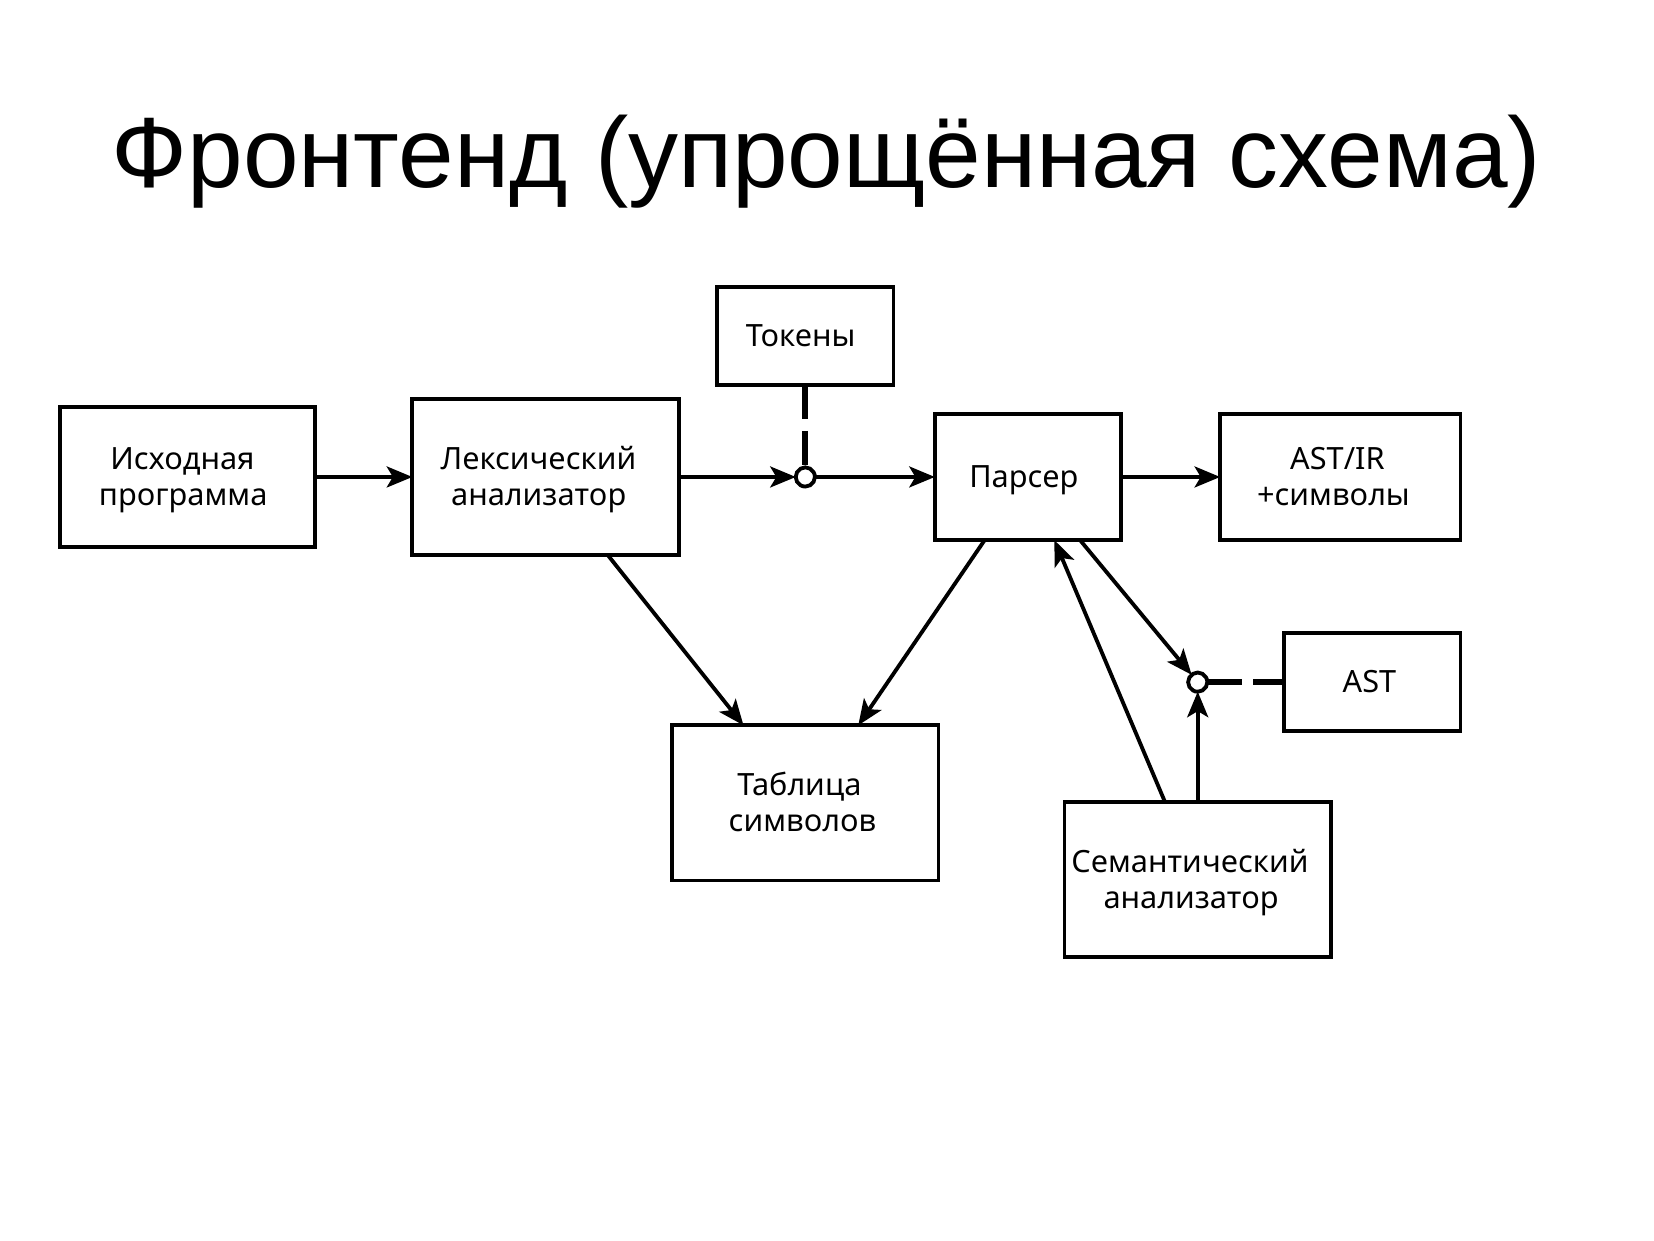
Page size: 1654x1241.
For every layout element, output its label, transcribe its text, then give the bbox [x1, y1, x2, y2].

picture [30, 256, 1492, 987]
title Фронтенд (упрощённая схема) [82, 49, 1571, 257]
